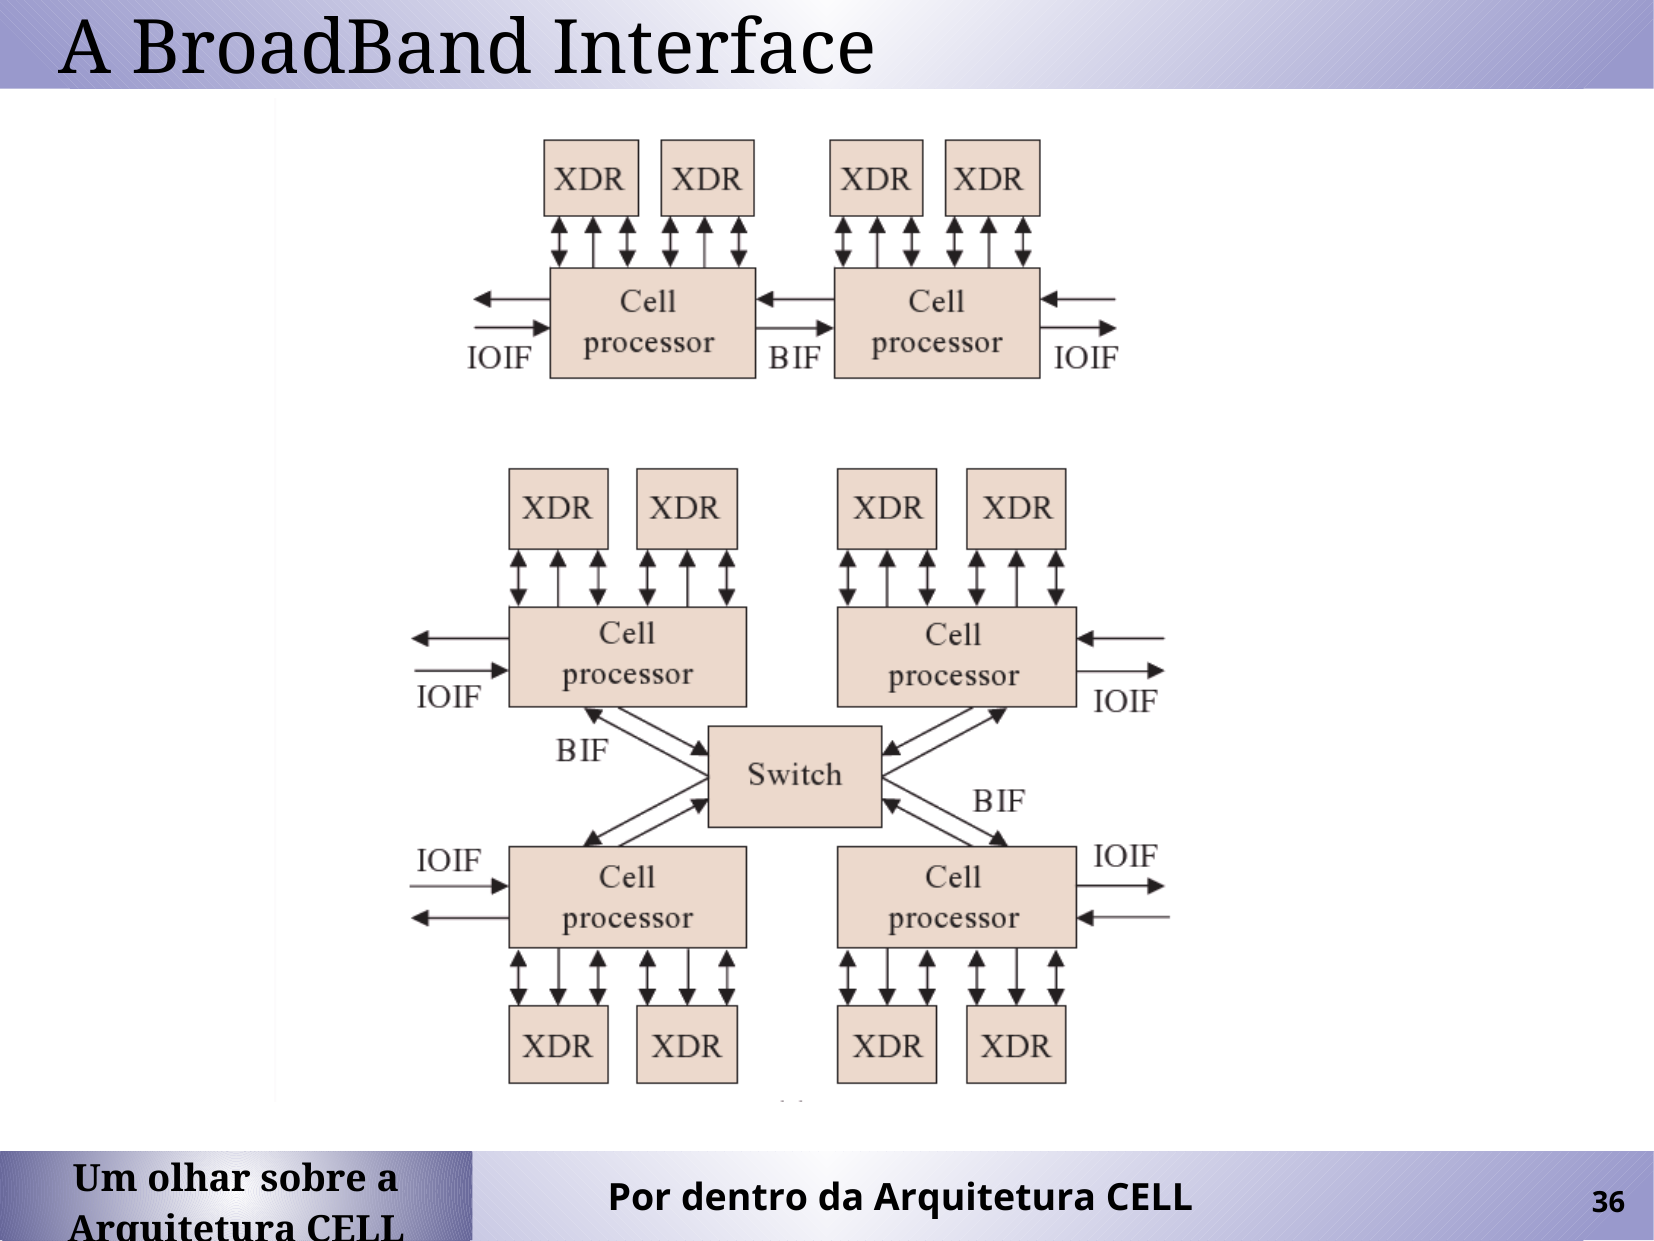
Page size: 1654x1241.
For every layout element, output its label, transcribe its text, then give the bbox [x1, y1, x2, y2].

text_box Por dentro da Arquitetura CELL [501, 1151, 1300, 1241]
picture [270, 98, 1304, 1102]
title A BroadBand Interface [59, 0, 1447, 89]
